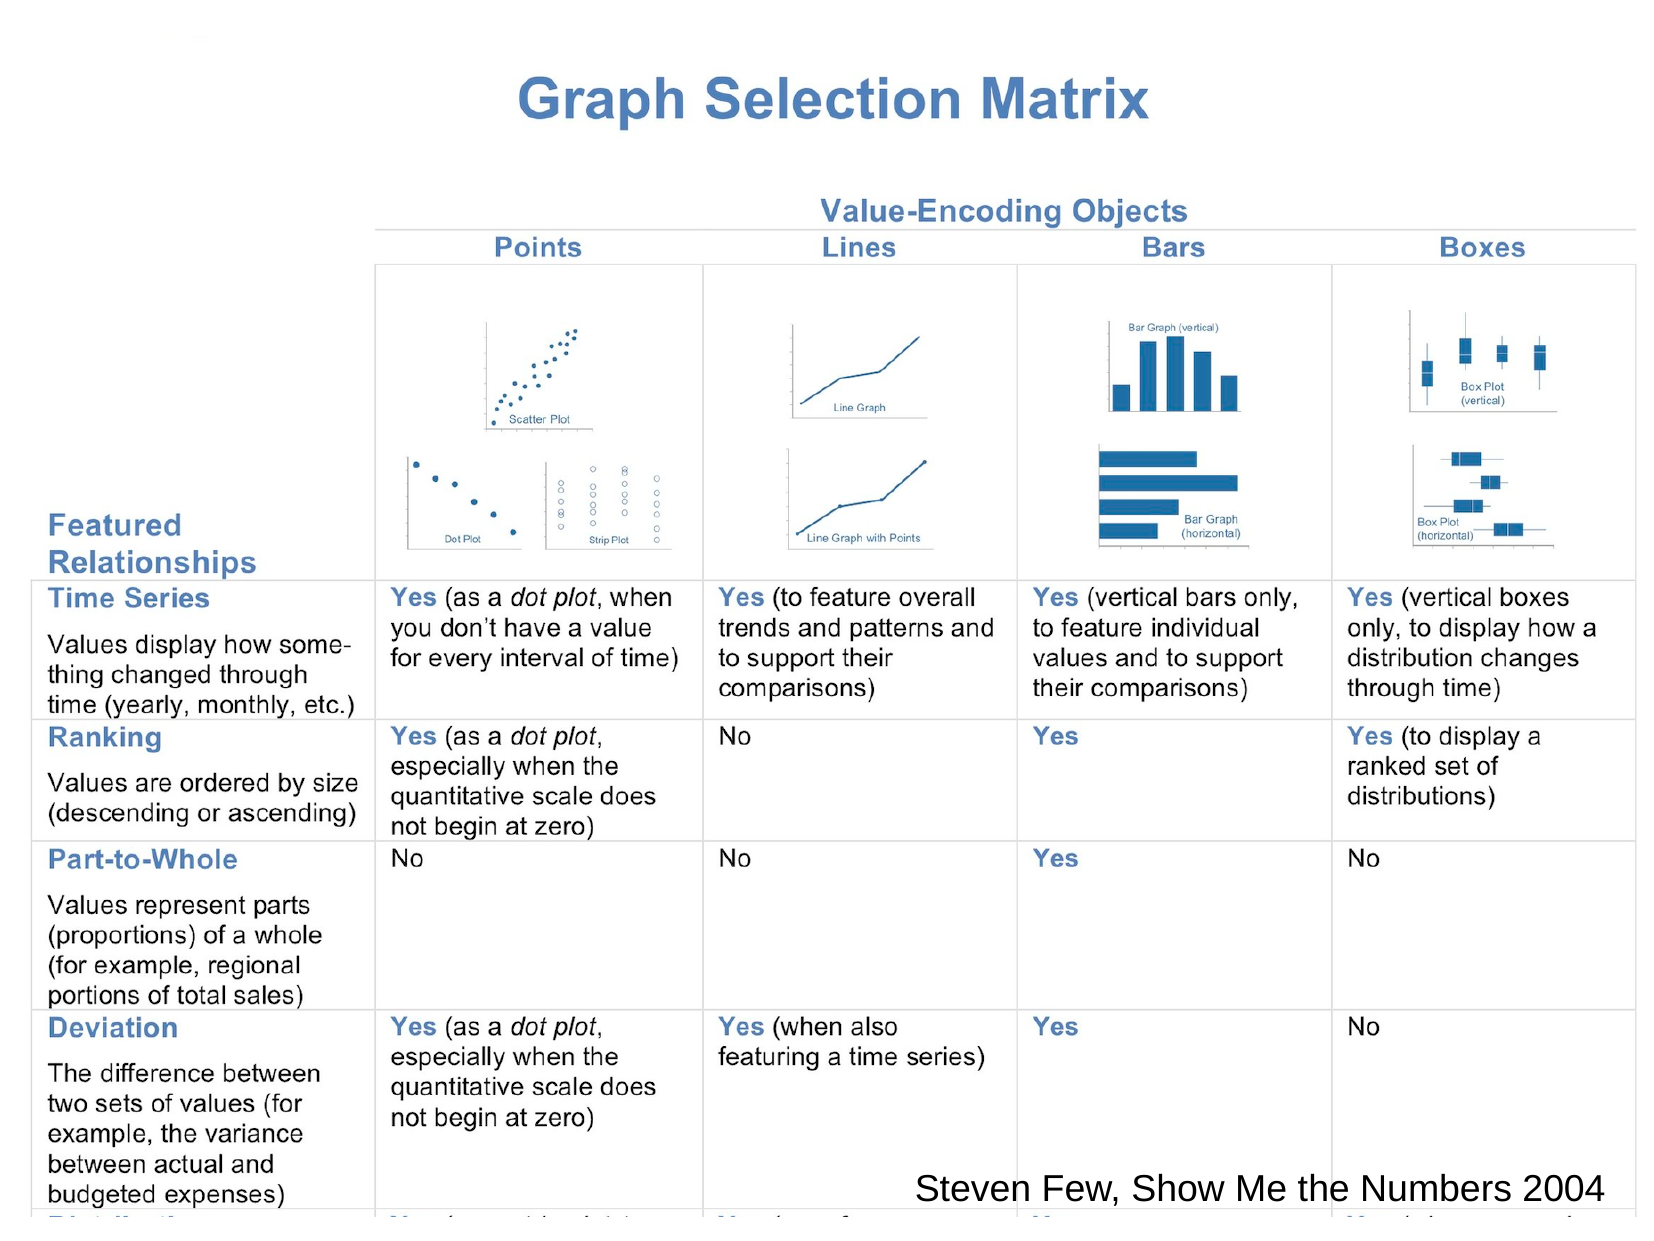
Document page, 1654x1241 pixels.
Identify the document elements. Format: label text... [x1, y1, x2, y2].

text_box Steven Few, Show Me the Numbers 2004 [900, 1159, 1624, 1217]
picture [14, 36, 1654, 1217]
